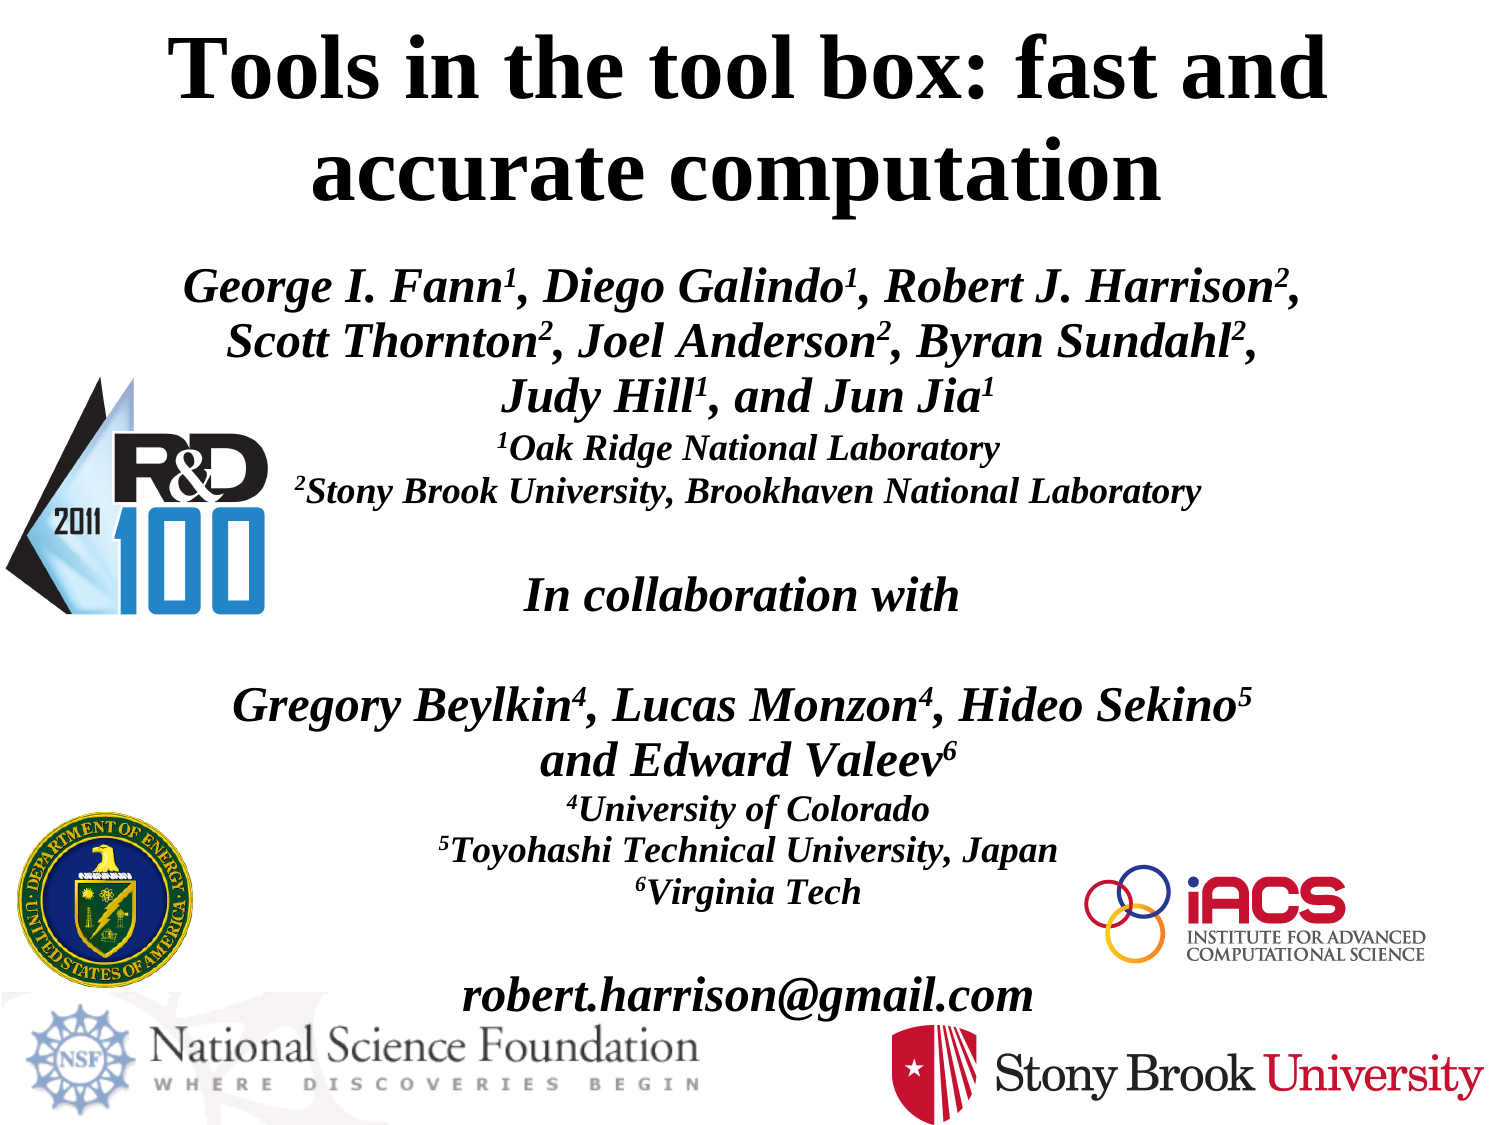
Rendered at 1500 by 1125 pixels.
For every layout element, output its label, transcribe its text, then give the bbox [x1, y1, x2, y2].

picture [0, 360, 273, 626]
picture [892, 1025, 1484, 1125]
title Tools in the tool box: fast and accurate computation [17, 8, 1481, 229]
picture [2, 992, 716, 1125]
picture [17, 812, 193, 988]
text_box George I. Fann1, Diego Galindo1, Robert J. Harrison2, Scott Thornton2, Joel Anderson2, Byran Sundahl2, Judy Hill1, and Jun Jia1 1Oak Ridge National Laboratory 2Stony Brook University, Brookhaven National Laboratory In collaboration with Gregory Beylkin4, Lucas Monzon4, Hideo Sekino5 and Edward Valeev6 4University of Colorado 5Toyohashi Technical University, Japan 6Virginia Tech robert.harrison@gmail.com [59, 249, 1438, 1031]
picture [1050, 824, 1466, 999]
